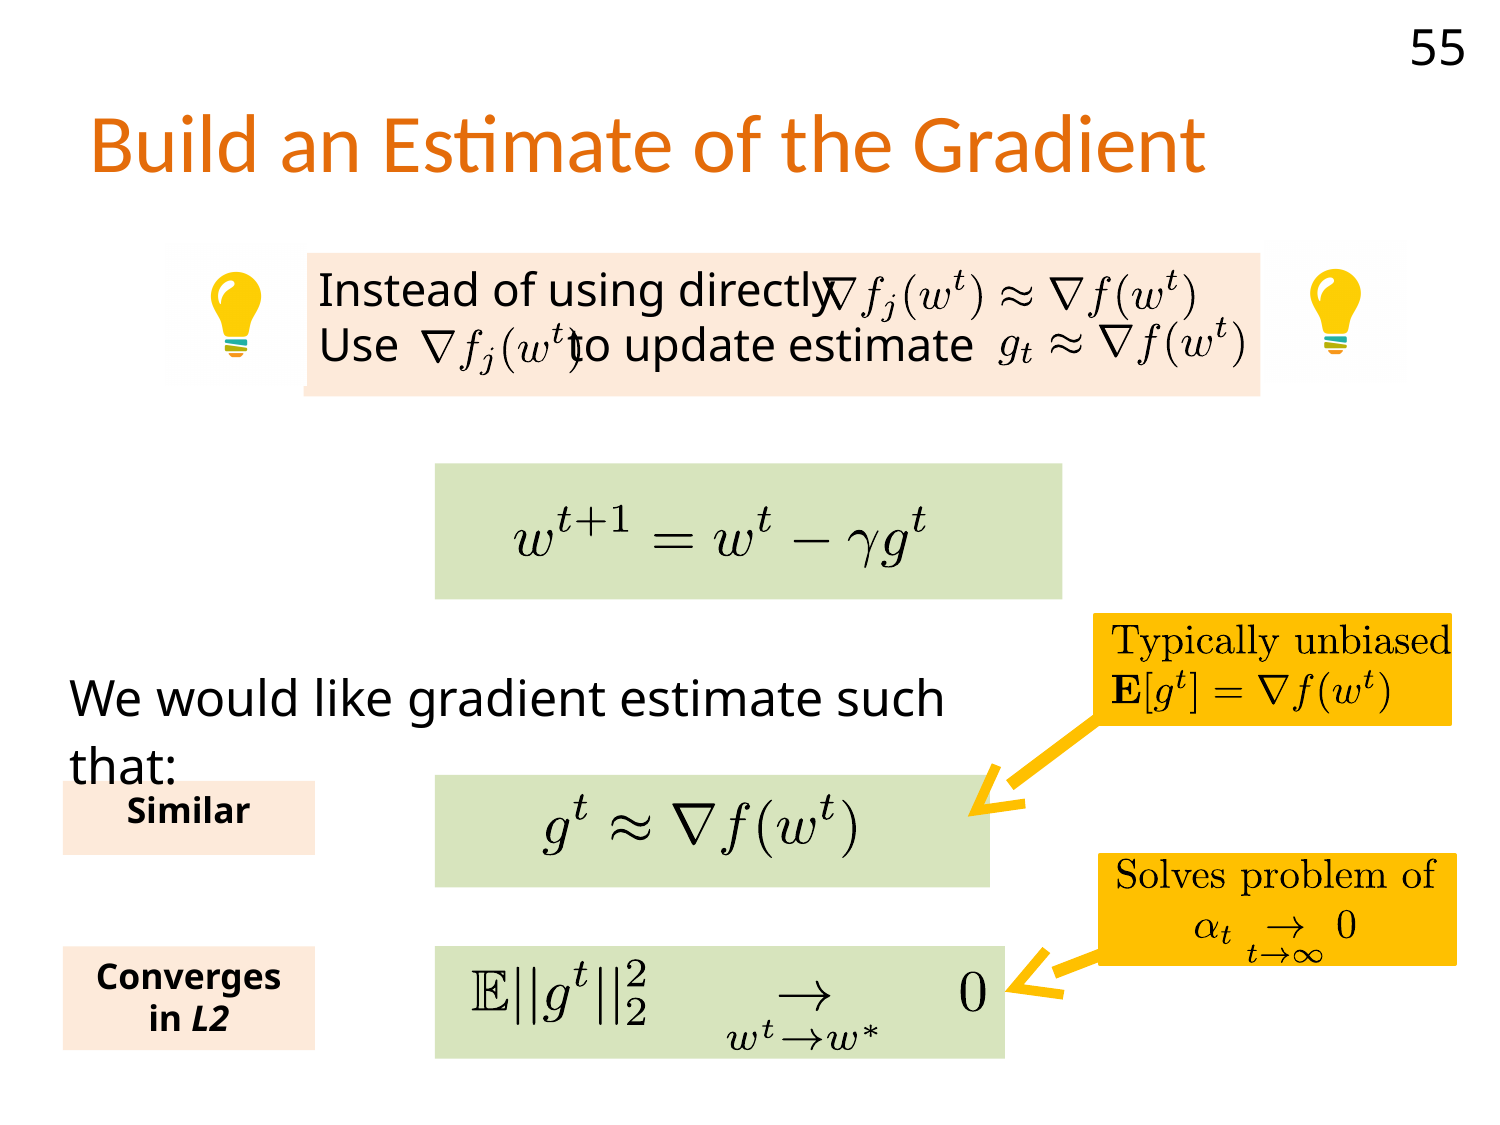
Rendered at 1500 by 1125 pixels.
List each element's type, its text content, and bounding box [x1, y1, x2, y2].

text_box [418, 322, 585, 376]
text_box Build an Estimate of the Gradient [75, 45, 1425, 233]
text_box Converges in L2 [62, 946, 315, 1051]
text_box [985, 794, 990, 804]
text_box [434, 463, 1063, 600]
picture [165, 243, 307, 386]
picture [1115, 858, 1437, 963]
text_box [434, 774, 990, 888]
picture [1264, 240, 1407, 383]
text_box Instead of using directly Use to update estimate [303, 252, 1261, 397]
text_box We would like gradient estimate such that: [54, 655, 1051, 742]
text_box [1099, 855, 1455, 965]
text_box Similar [62, 780, 315, 855]
text_box [1094, 615, 1453, 725]
text_box [434, 946, 1005, 1059]
text_box [820, 269, 1249, 368]
